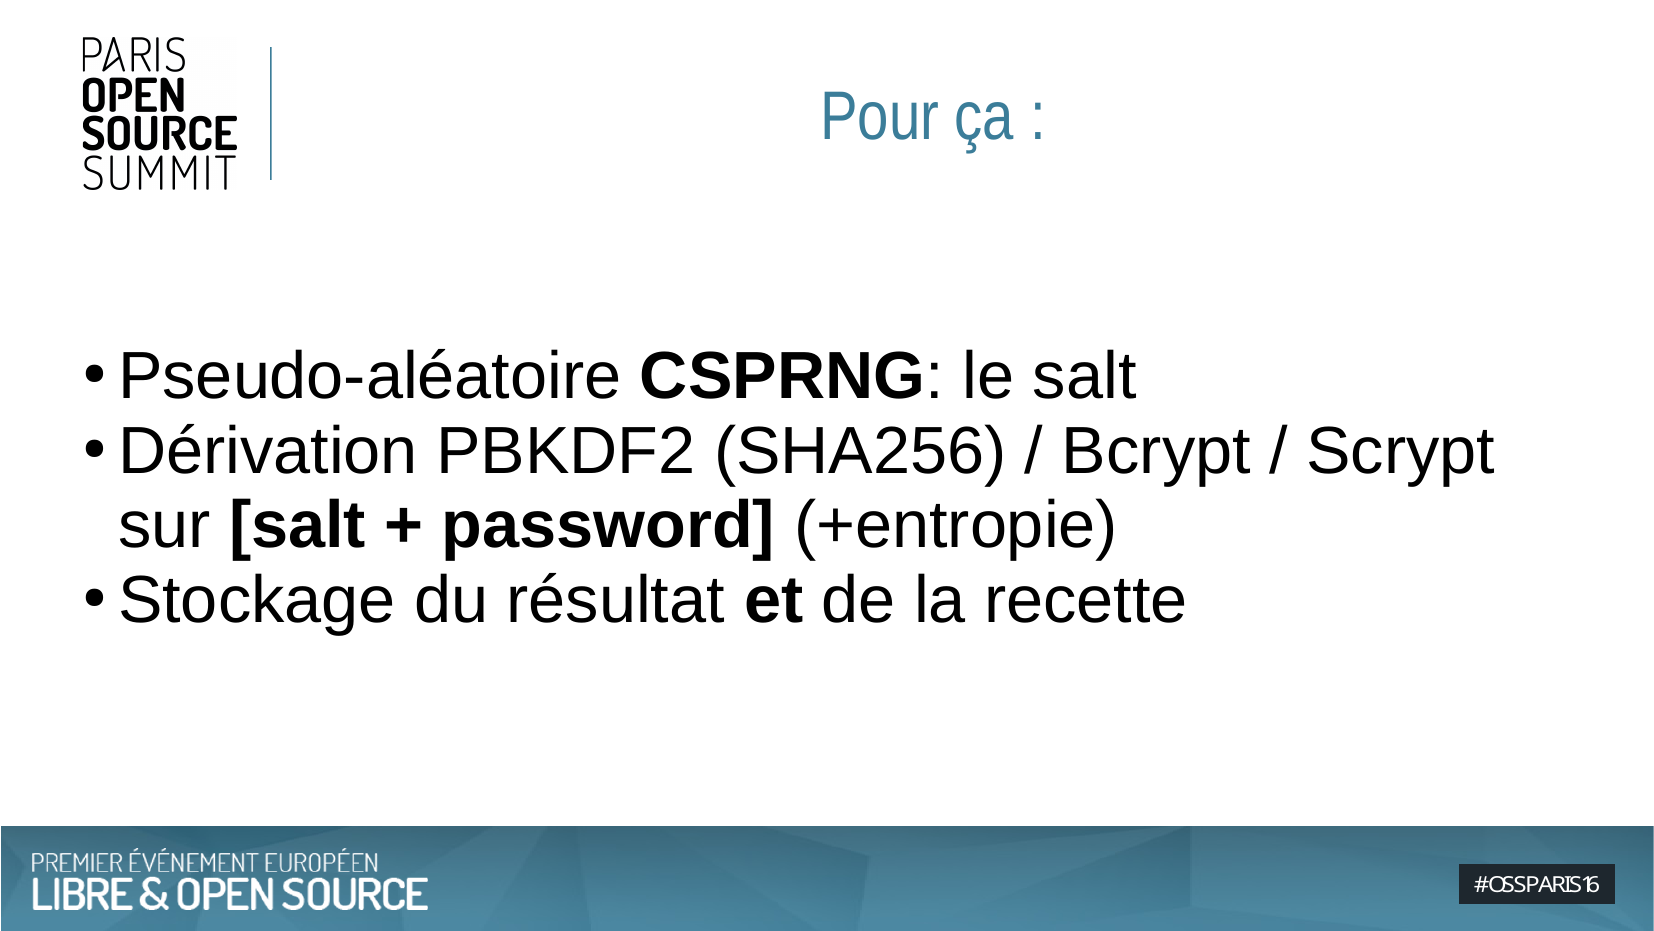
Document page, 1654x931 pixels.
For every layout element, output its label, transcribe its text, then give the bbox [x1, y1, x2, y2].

title Pour ça : [295, 37, 1571, 193]
subtitle Pseudo-aléatoire CSPRNG: le salt Dérivation PBKDF2 (SHA256) / Bcrypt / Scrypt sur [salt + password] (+entropie) Stockage du résultat et de la recette [82, 217, 1571, 758]
